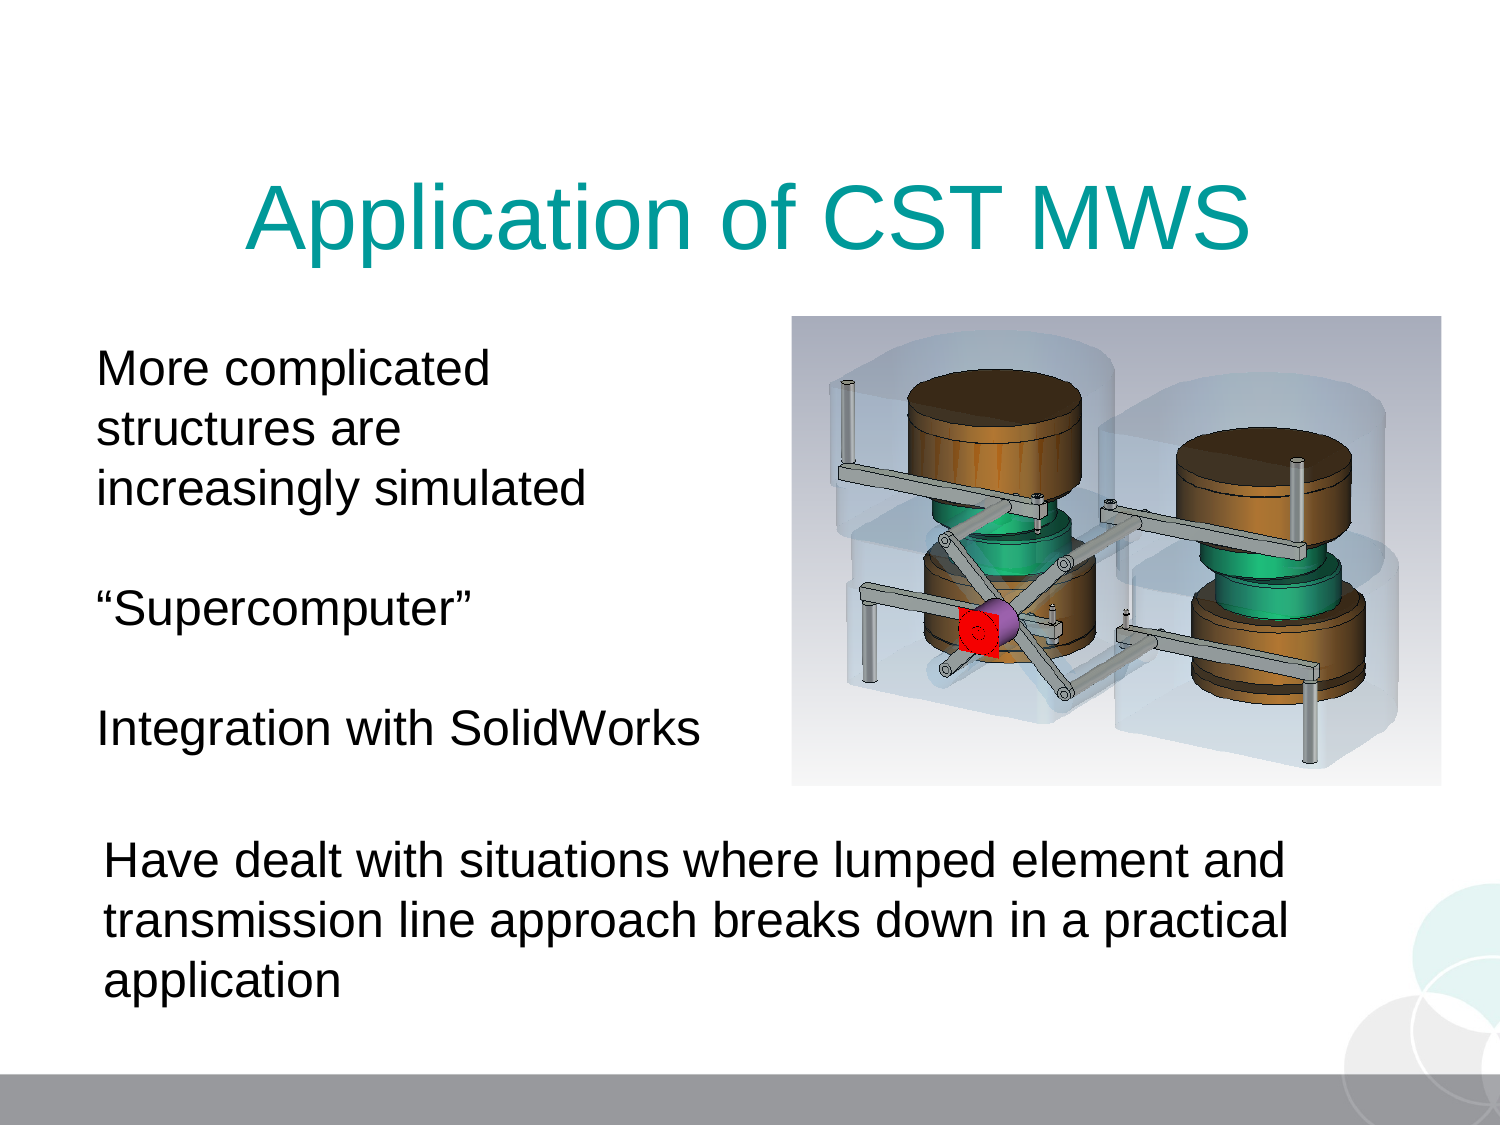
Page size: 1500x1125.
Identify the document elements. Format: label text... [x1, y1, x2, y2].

text_box More complicated structures are increasingly simulated “Supercomputer” Integration with SolidWorks [81, 328, 739, 764]
text_box Have dealt with situations where lumped element and transmission line approach breaks down in a practical application [89, 820, 1305, 1016]
picture [0, 879, 1500, 1125]
picture [791, 316, 1442, 786]
title Application of CST MWS [62, 137, 1438, 288]
